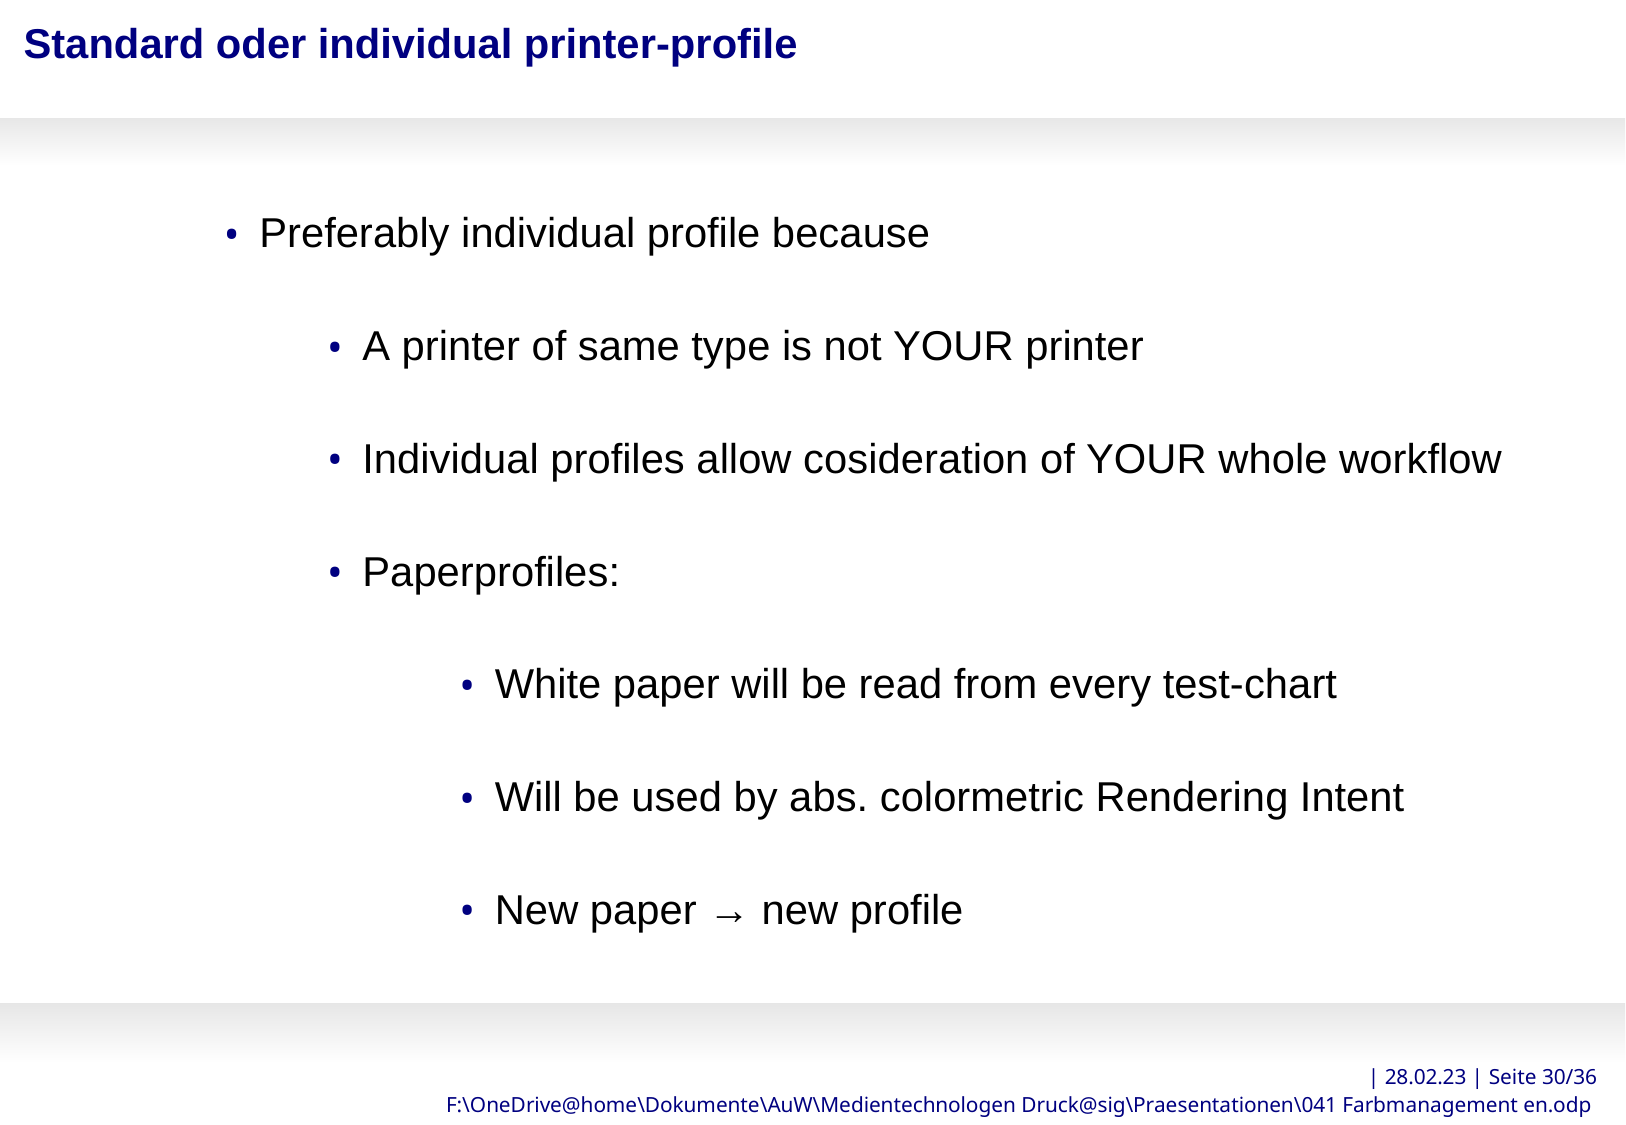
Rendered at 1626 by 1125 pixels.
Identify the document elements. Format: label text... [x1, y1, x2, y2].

list Preferably individual profile because A printer of same type is not YOUR printer Individual profiles allow cosideration of YOUR whole workflow Paperprofiles: White paper will be read from every test-chart Will be used by abs. colormetric Rendering Intent New paper → new profile [177, 200, 1588, 926]
title Standard oder individual printer-profile [23, 11, 1600, 130]
